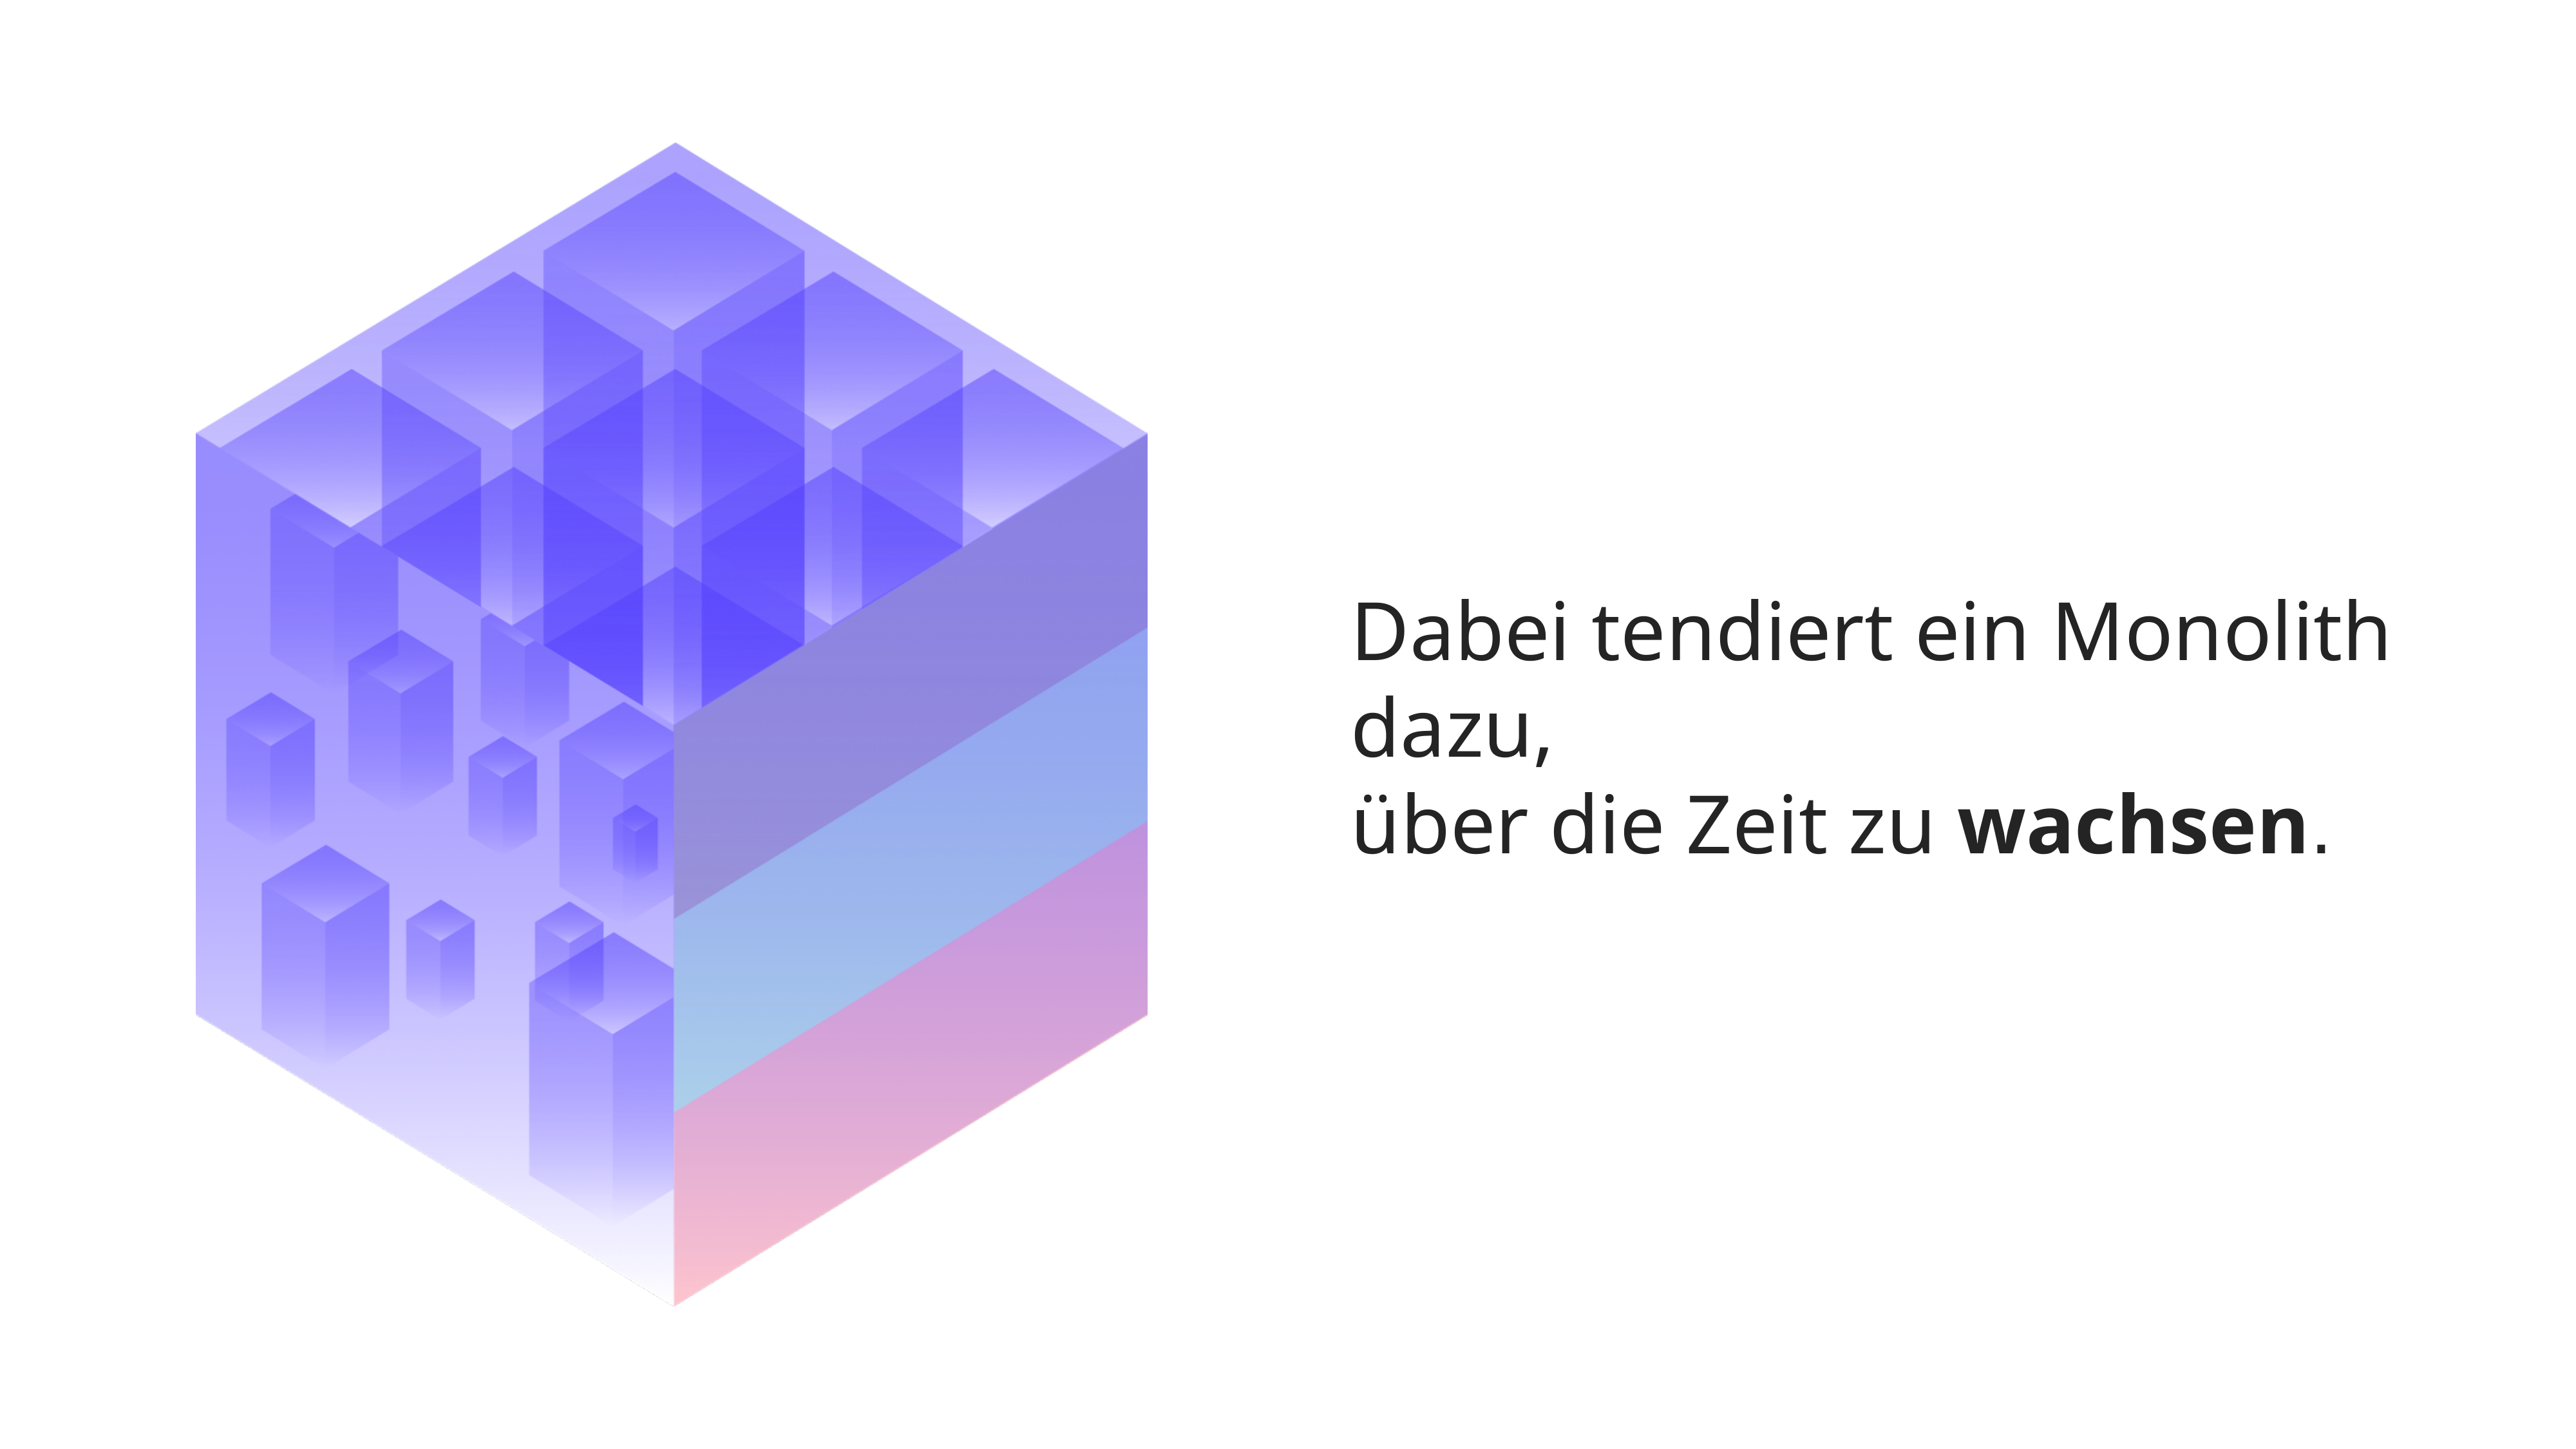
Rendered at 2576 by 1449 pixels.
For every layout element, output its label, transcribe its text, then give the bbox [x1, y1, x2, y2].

list Dabei tendiert ein Monolith dazu, über die Zeit zu wachsen. [1350, 127, 2422, 1322]
picture [196, 142, 1148, 1307]
